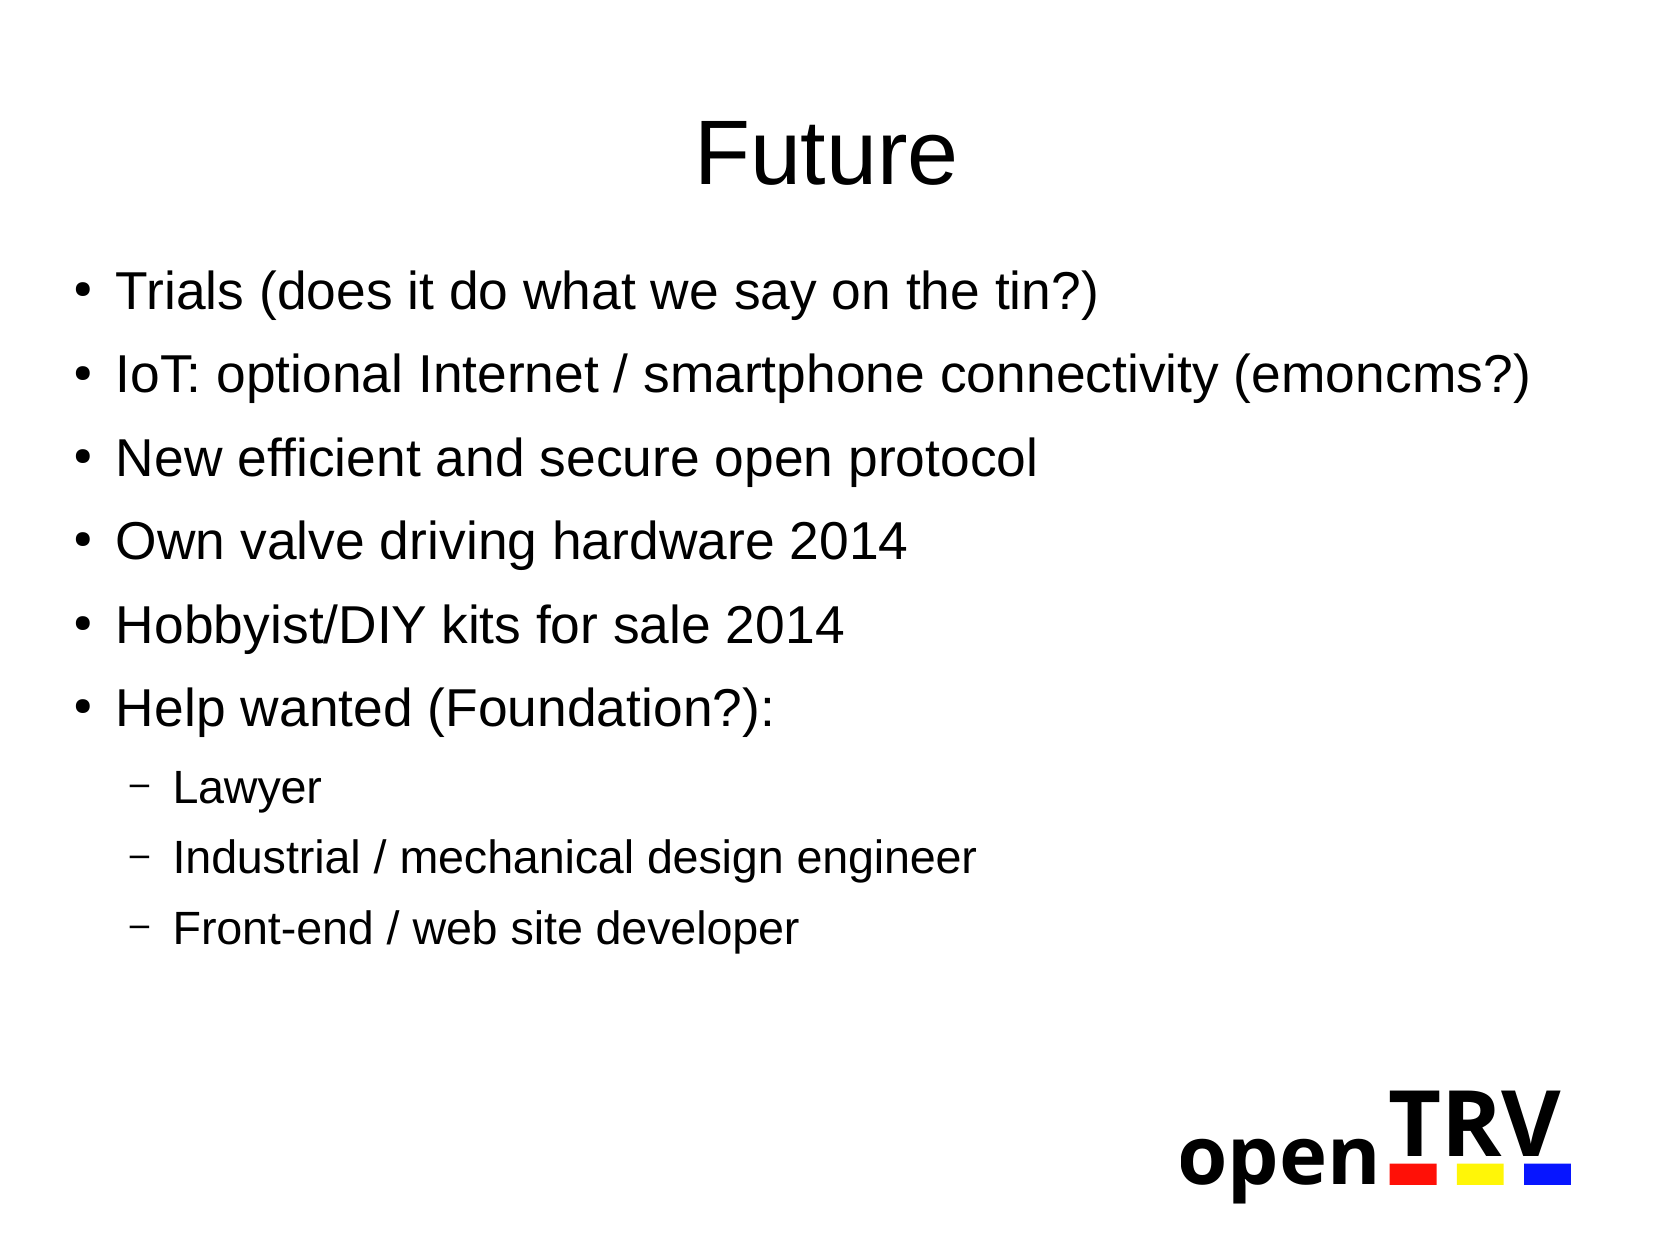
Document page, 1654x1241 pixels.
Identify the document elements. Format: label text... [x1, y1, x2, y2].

list Trials (does it do what we say on the tin?) IoT: optional Internet / smartphone connectivity (emoncms?) New efficient and secure open protocol Own valve driving hardware 2014 Hobbyist/DIY kits for sale 2014 Help wanted (Foundation?): Lawyer Industrial / mechanical design engineer Front-end / web site developer [59, 261, 1548, 981]
title Future [82, 49, 1571, 257]
